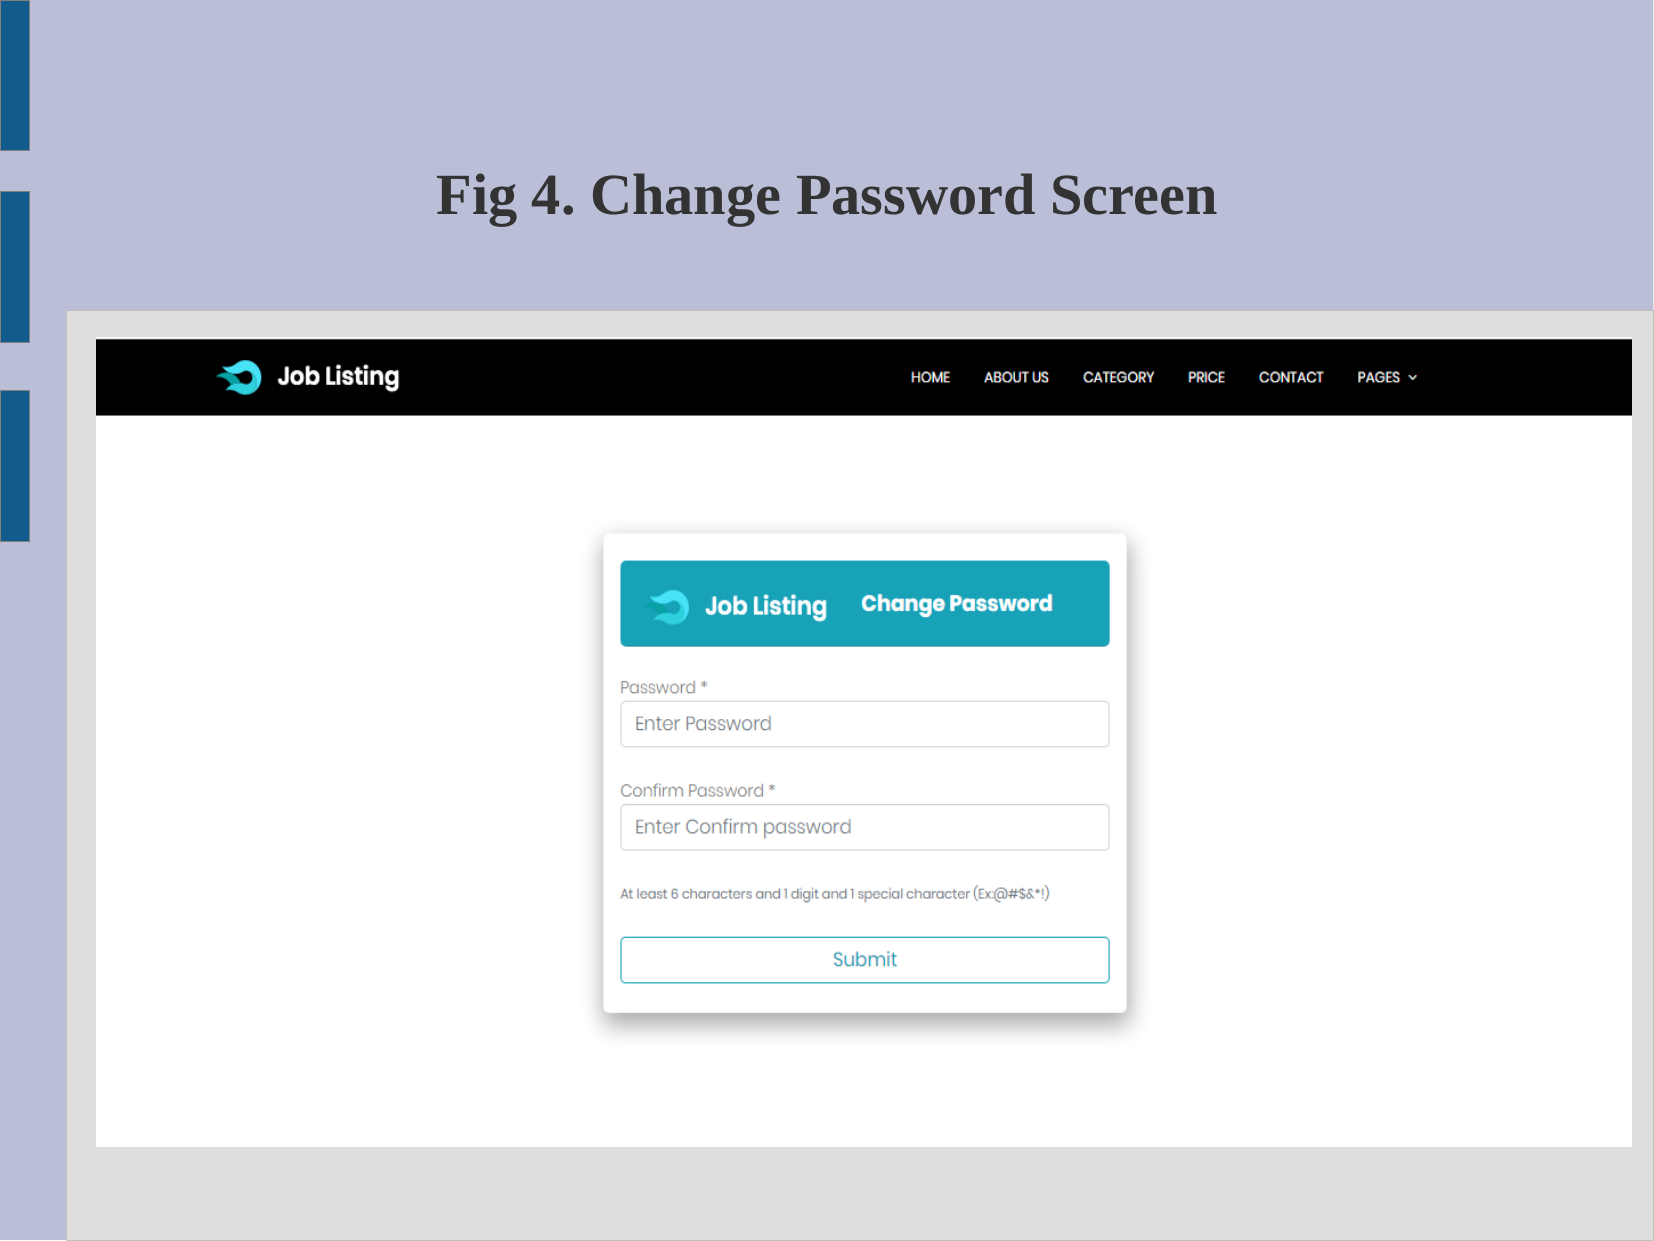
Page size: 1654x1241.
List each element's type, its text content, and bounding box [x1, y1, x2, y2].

title Fig 4. Change Password Screen [121, 91, 1534, 299]
picture [96, 337, 1632, 1147]
